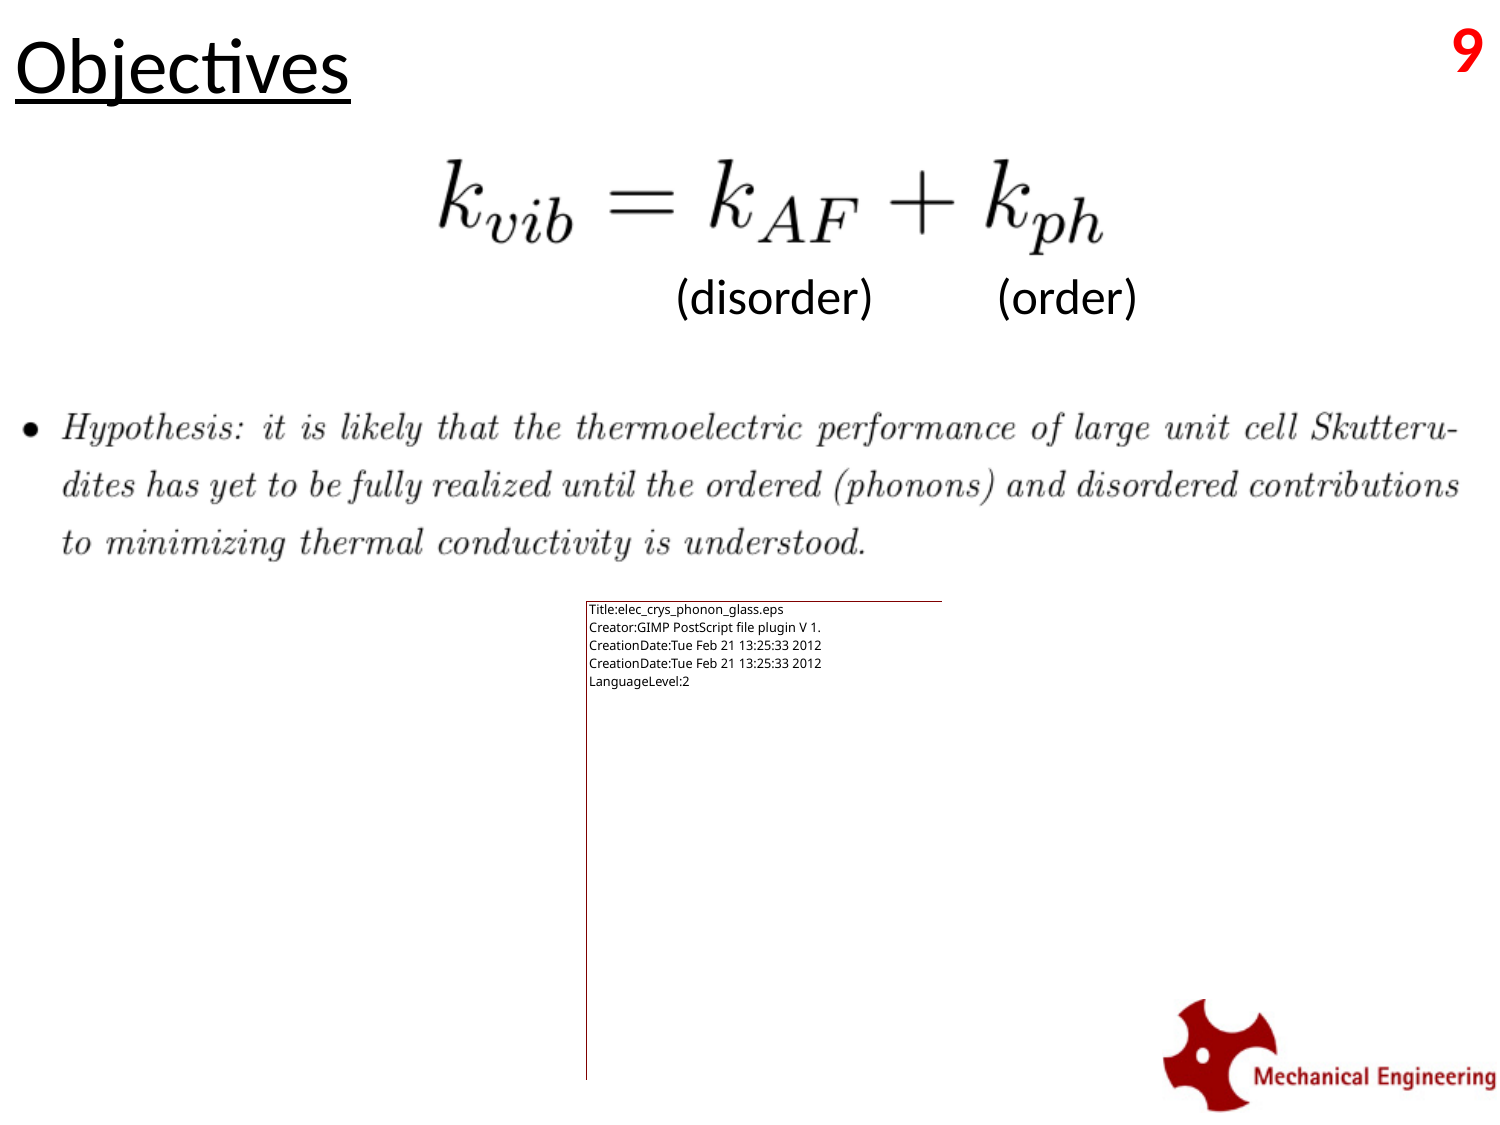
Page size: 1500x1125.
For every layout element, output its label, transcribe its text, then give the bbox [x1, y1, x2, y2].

text_box (disorder) [660, 270, 936, 344]
text_box (order) [981, 270, 1243, 344]
picture [585, 600, 942, 1081]
picture [1162, 999, 1497, 1113]
picture [0, 383, 1500, 586]
picture [414, 133, 1111, 286]
title Objectives [0, 0, 1366, 156]
text_box 9 [1436, 0, 1500, 93]
